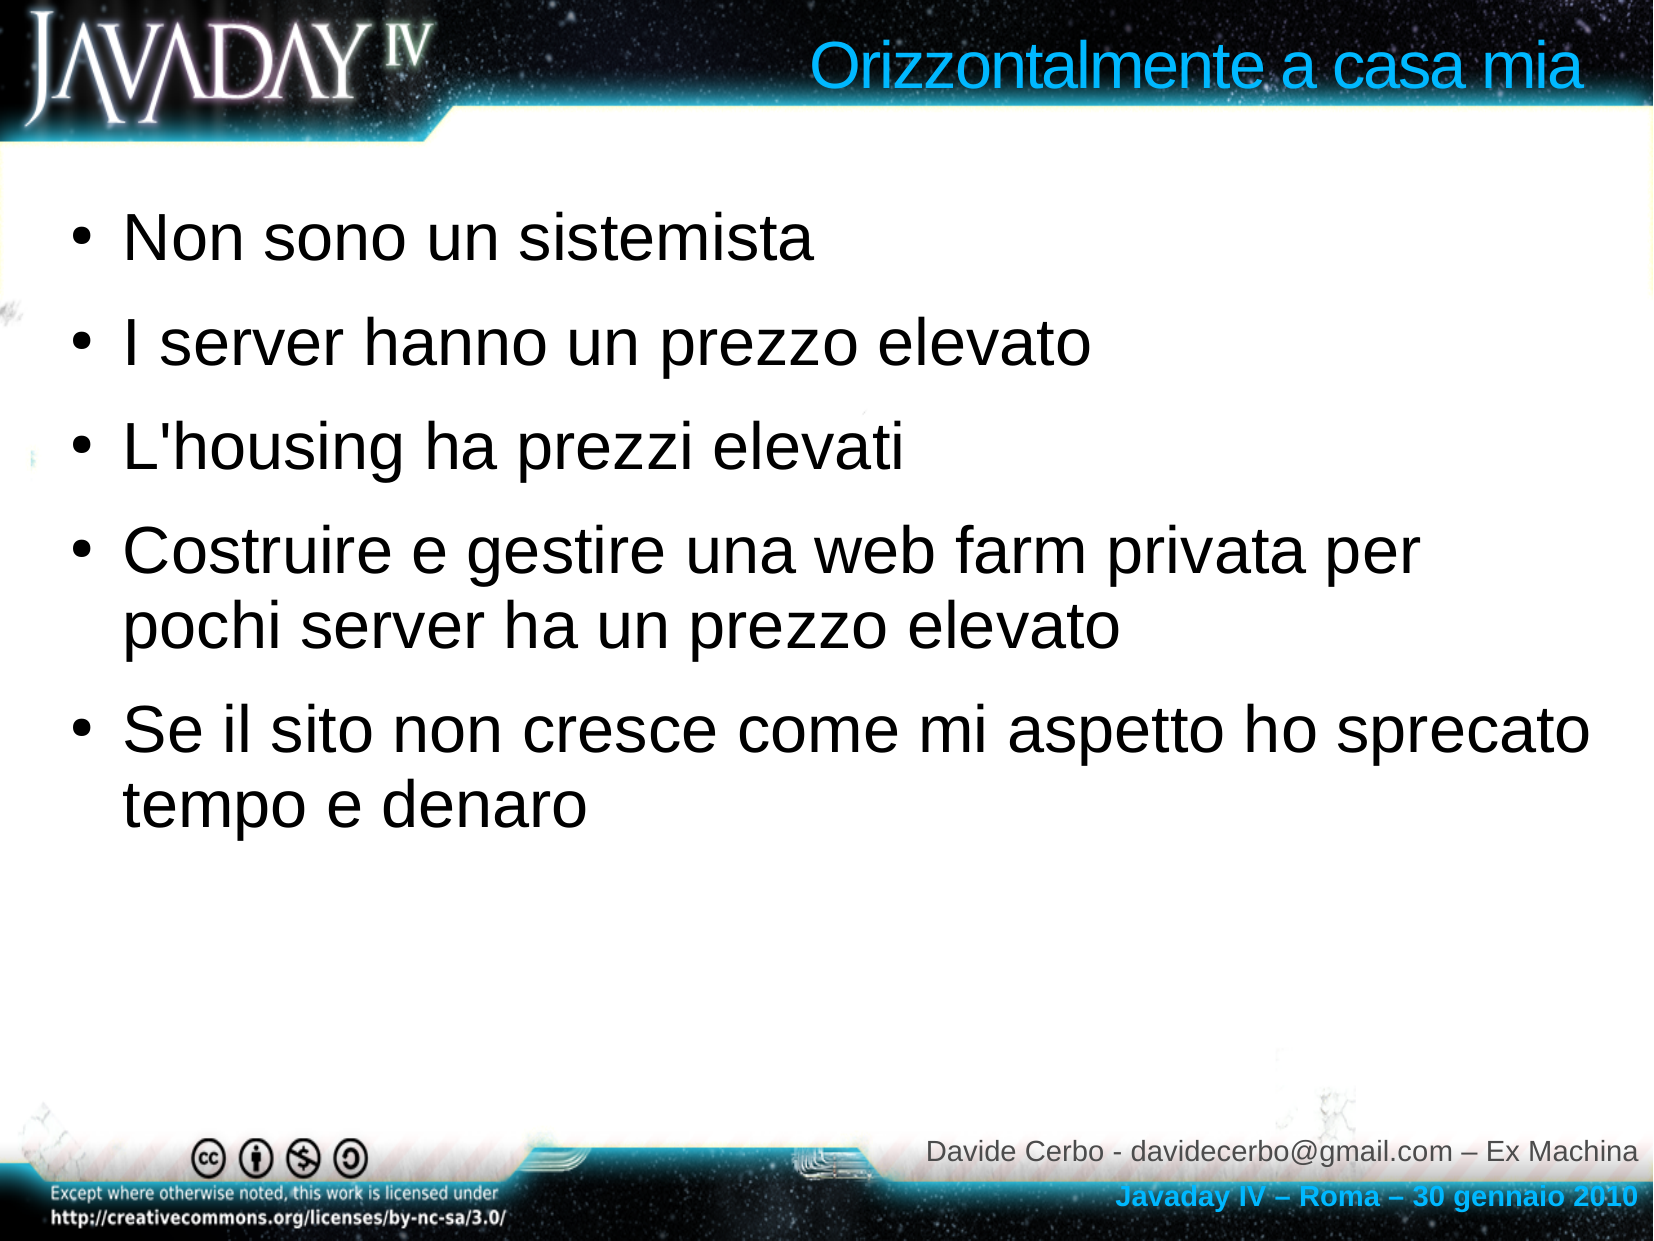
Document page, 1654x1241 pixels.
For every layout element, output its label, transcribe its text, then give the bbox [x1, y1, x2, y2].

title Orizzontalmente a casa mia [108, 7, 1585, 124]
picture [0, 0, 1653, 1241]
list Non sono un sistemista I server hanno un prezzo elevato L'housing ha prezzi elevati Costruire e gestire una web farm privata per pochi server ha un prezzo elevato Se il sito non cresce come mi aspetto ho sprecato tempo e denaro [52, 200, 1594, 1020]
